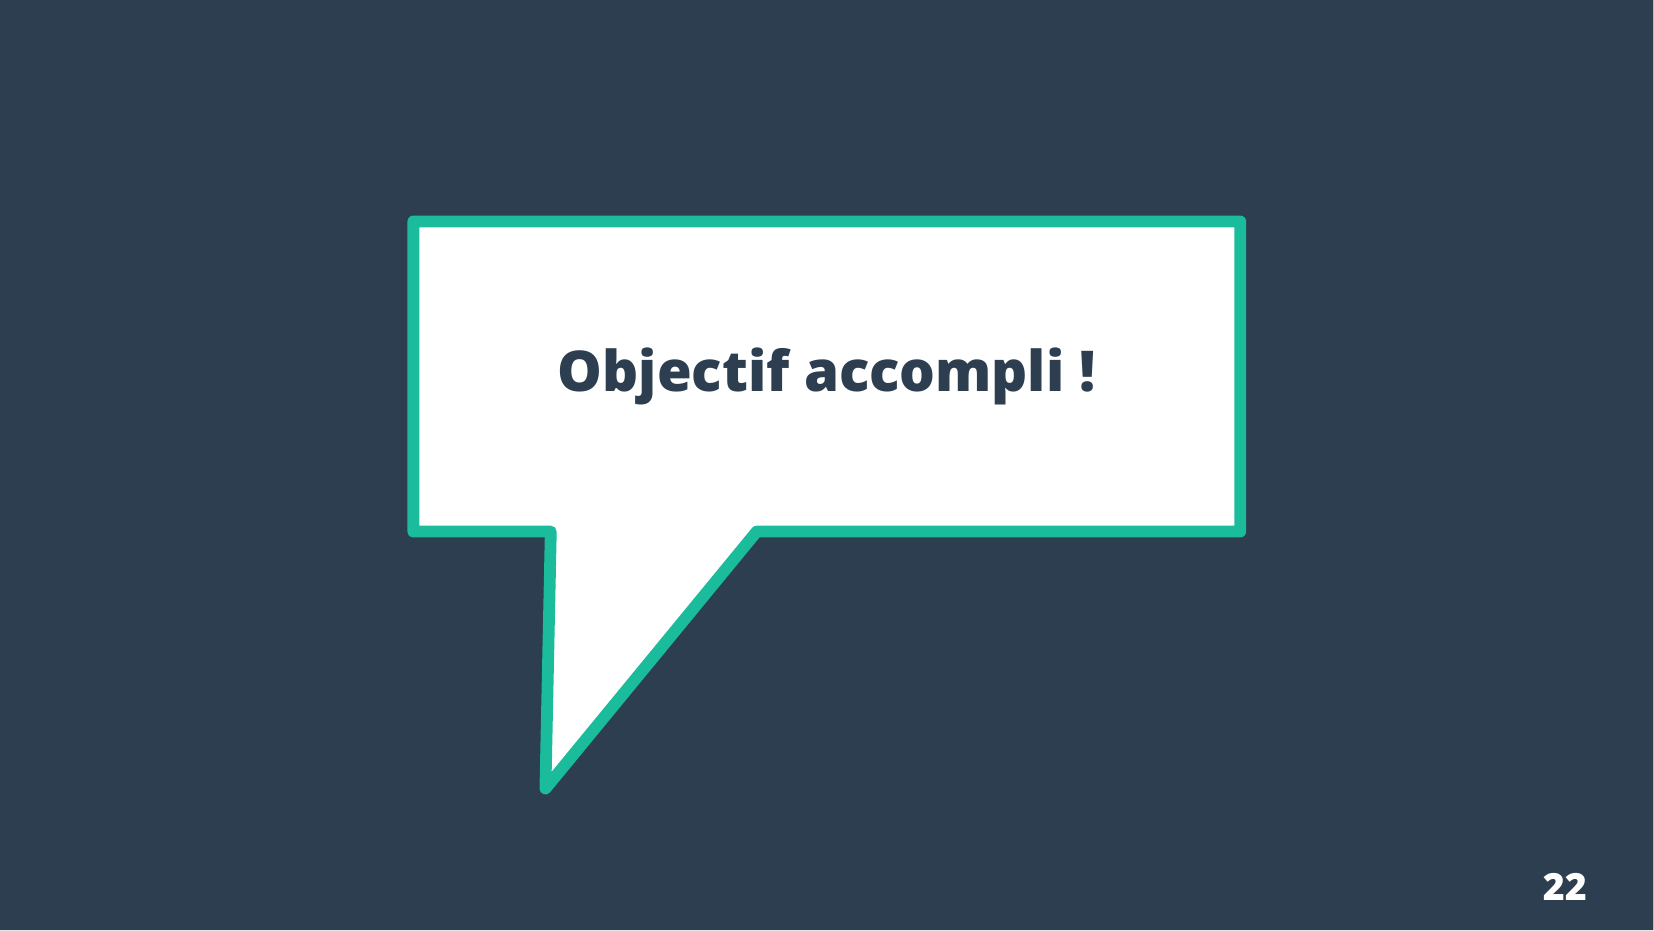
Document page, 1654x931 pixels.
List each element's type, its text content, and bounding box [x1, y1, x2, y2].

title Objectif accompli ! [442, 236, 1211, 502]
